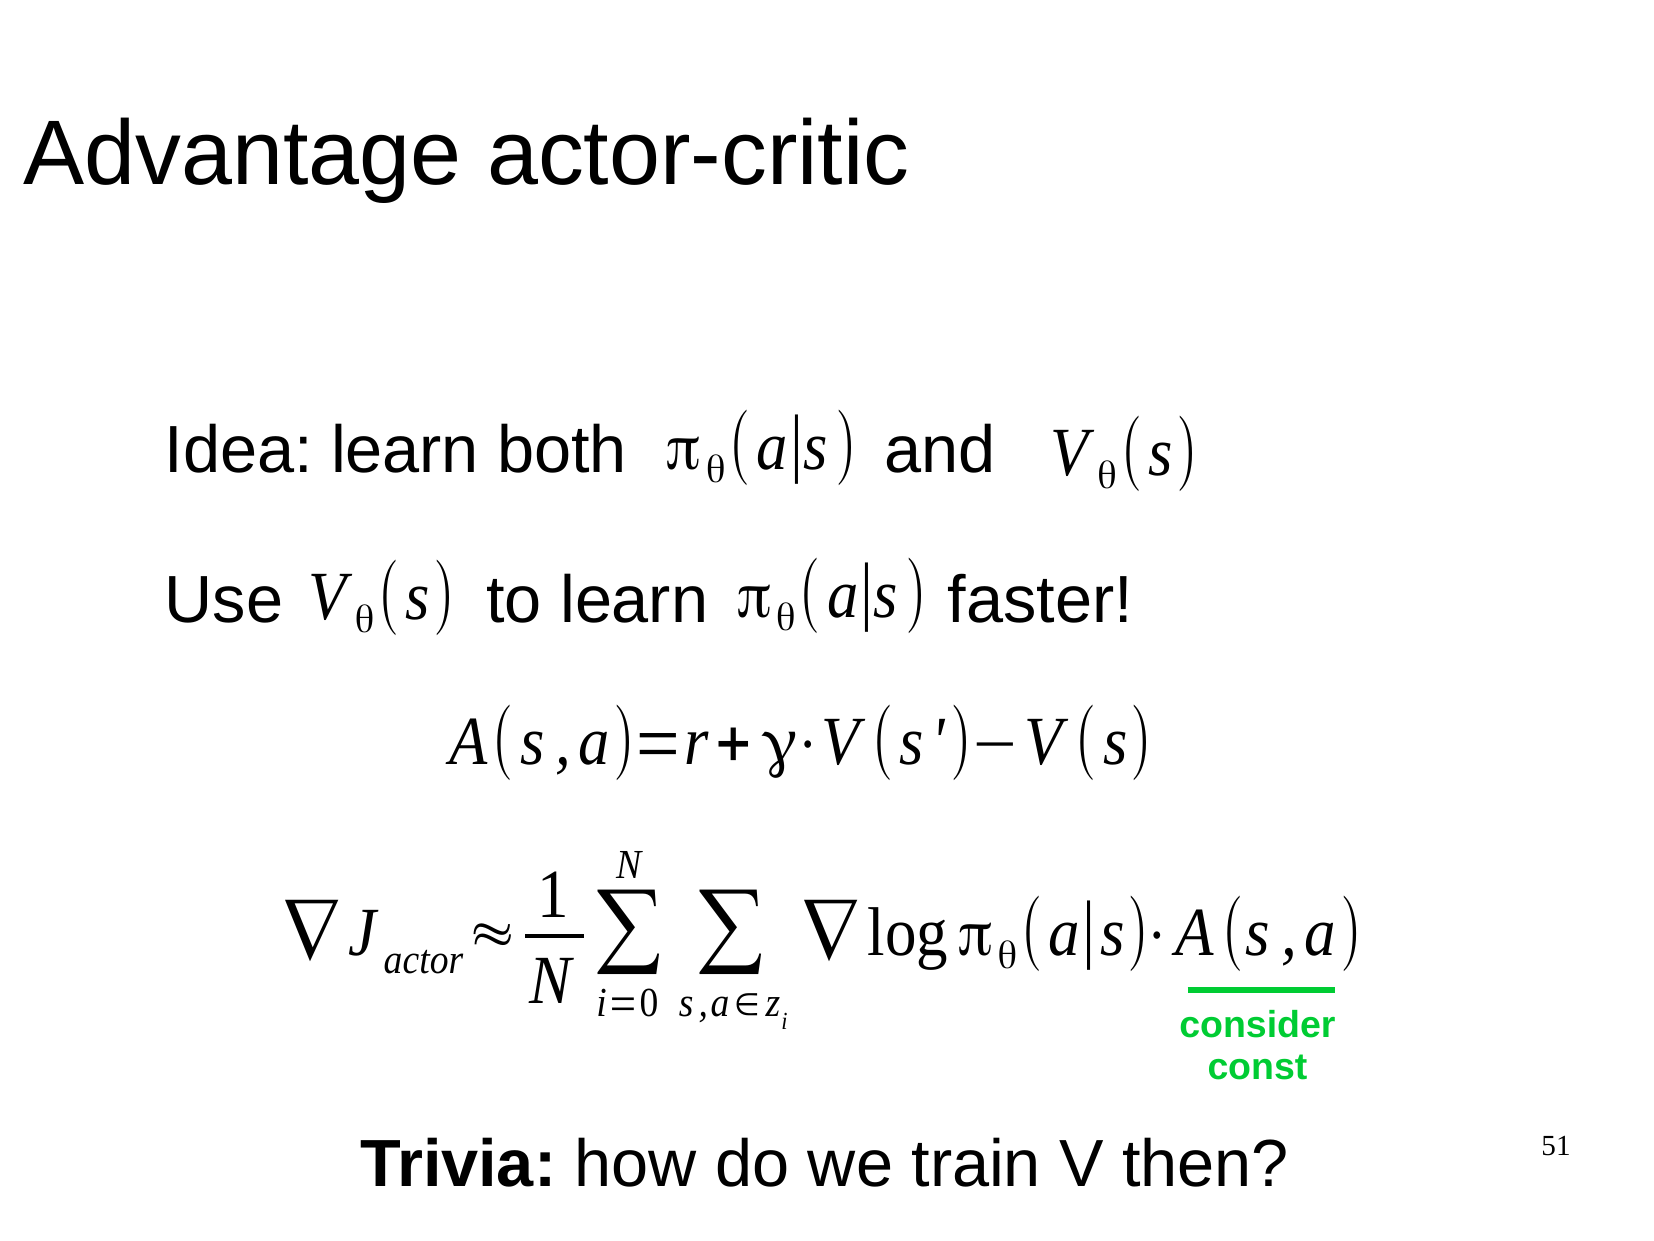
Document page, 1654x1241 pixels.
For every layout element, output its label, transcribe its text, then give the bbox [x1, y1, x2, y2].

chart [292, 555, 471, 639]
chart [651, 405, 871, 488]
chart [721, 552, 941, 636]
text_box consider const [1164, 996, 1351, 1096]
chart [1035, 410, 1214, 494]
text_box Trivia: how do we train V then? [345, 1118, 1549, 1241]
text_box Idea: learn both and Use to learn faster! [150, 405, 1546, 869]
title Advantage actor-critic [23, 49, 1512, 257]
chart [265, 839, 1377, 1035]
chart [426, 700, 1166, 783]
